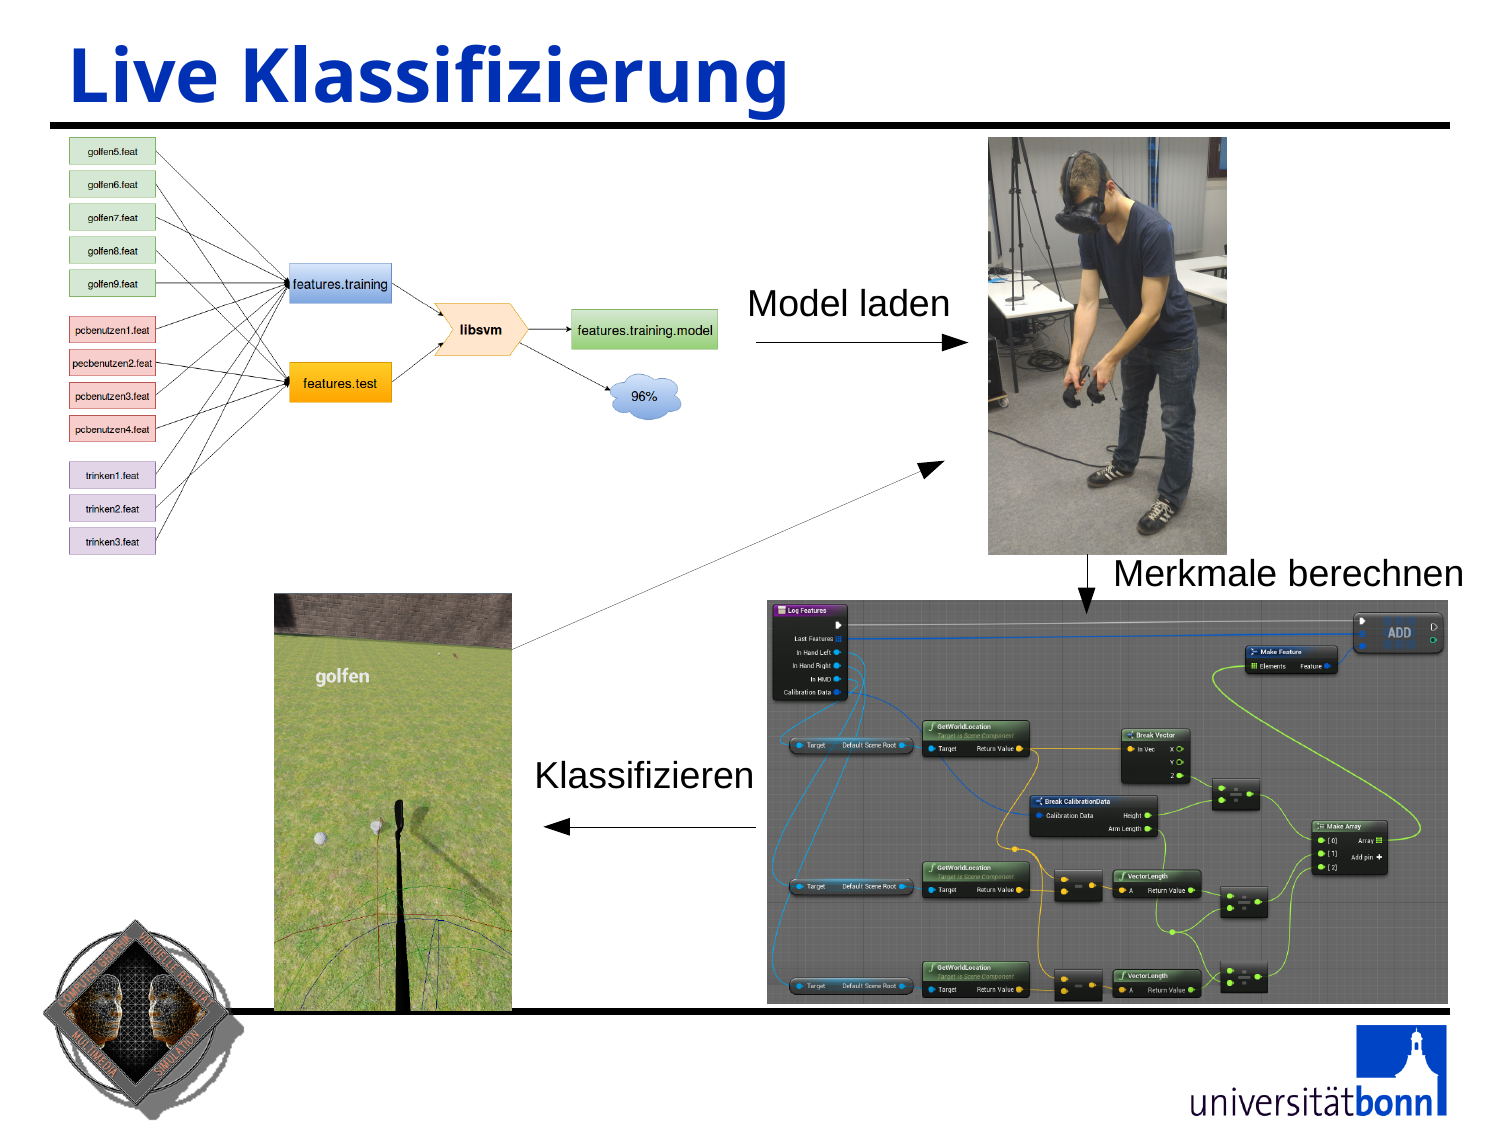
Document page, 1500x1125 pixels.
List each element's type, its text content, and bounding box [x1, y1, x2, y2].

text_box Klassifizieren [519, 744, 770, 804]
title Live Klassifizierung [53, 18, 1447, 126]
picture [41, 917, 229, 1106]
picture [988, 137, 1227, 555]
picture [274, 593, 512, 1011]
text_box Model laden [732, 271, 981, 332]
picture [69, 137, 718, 555]
text_box Merkmale berechnen [1098, 541, 1500, 601]
picture [767, 600, 1448, 1004]
picture [1189, 1023, 1448, 1117]
